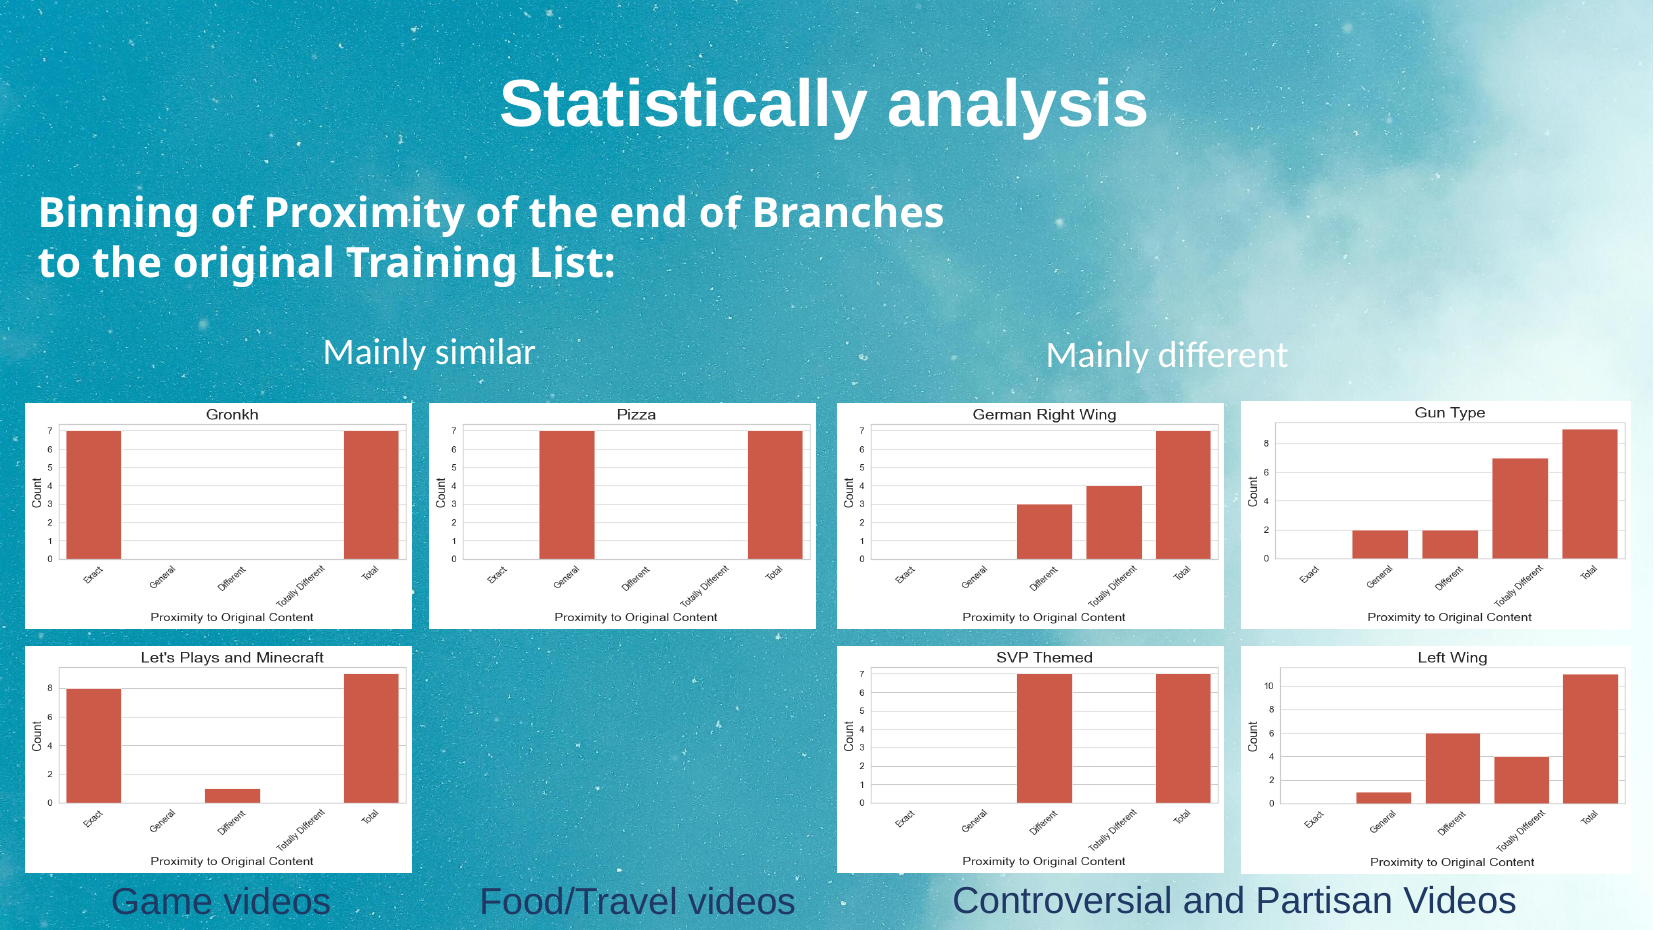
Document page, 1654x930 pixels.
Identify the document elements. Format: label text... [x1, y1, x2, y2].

text_box Mainly different [1030, 332, 1654, 393]
picture [25, 646, 412, 873]
text_box Game videos [96, 873, 397, 930]
picture [837, 646, 1224, 873]
title Binning of Proximity of the end of Branches to the original Training List: [37, 112, 998, 360]
text_box Mainly similar [307, 328, 942, 390]
picture [1241, 401, 1631, 629]
text_box Statistically analysis [81, 25, 1569, 182]
picture [429, 403, 816, 629]
picture [25, 403, 412, 629]
picture [1241, 646, 1631, 872]
text_box Controversial and Partisan Videos [937, 872, 1651, 930]
picture [837, 403, 1224, 629]
text_box Food/Travel videos [464, 873, 827, 930]
